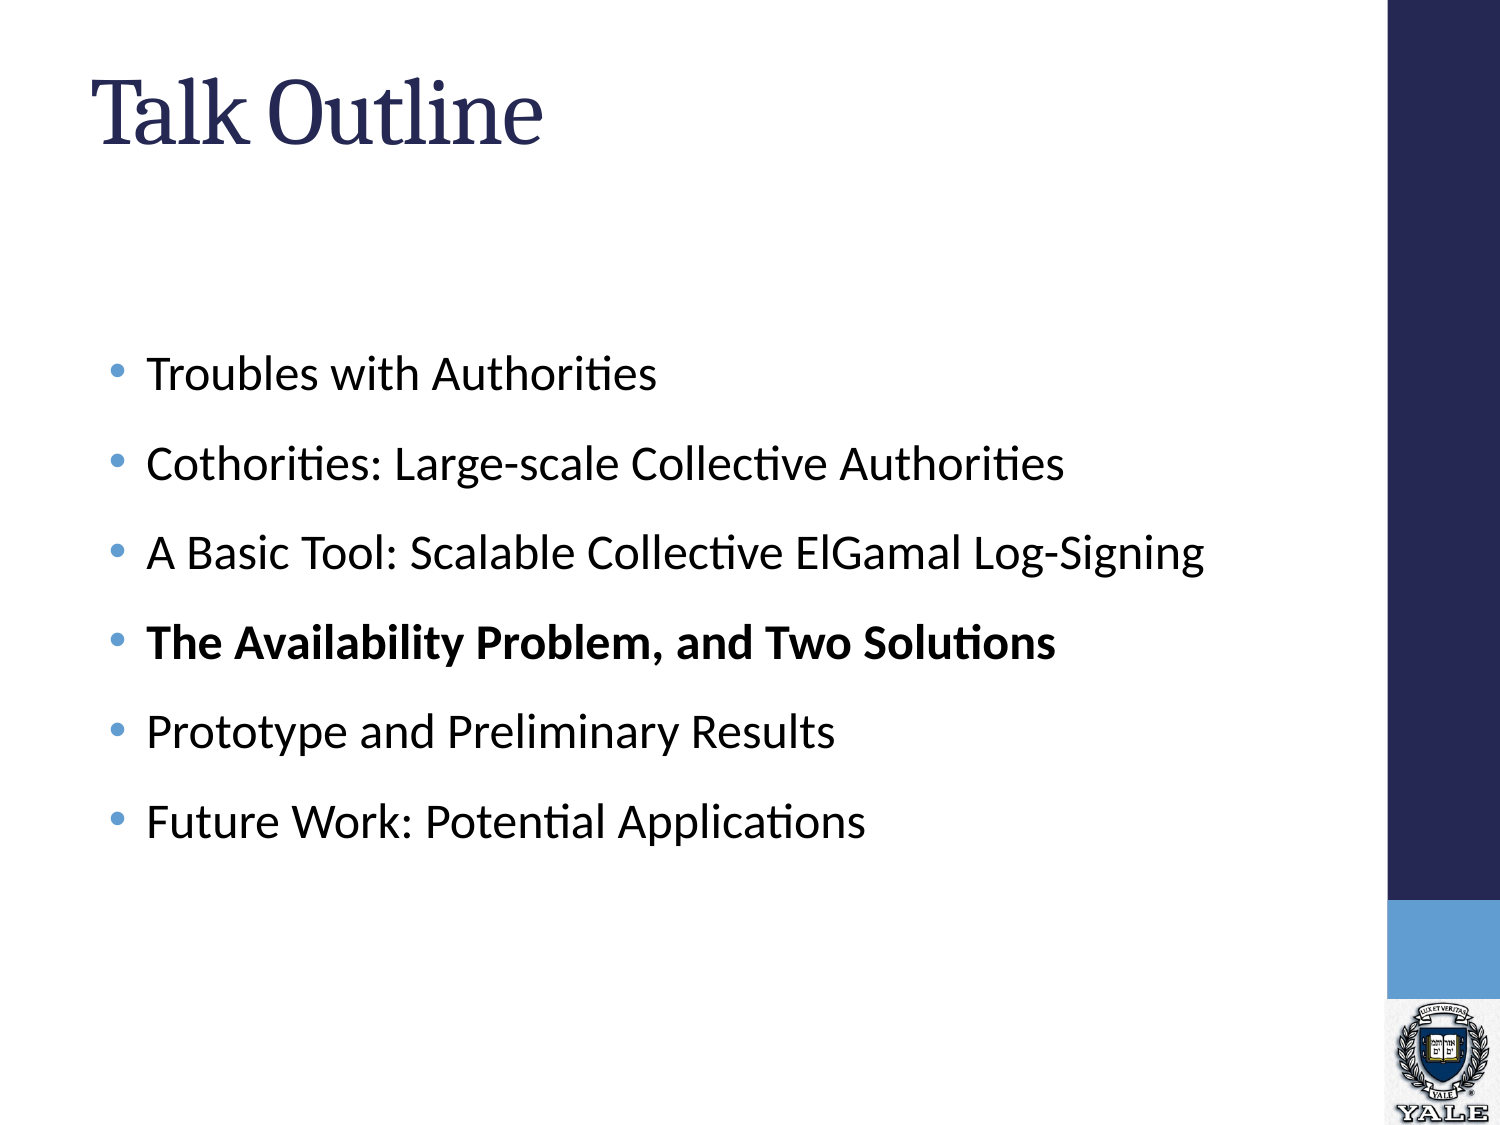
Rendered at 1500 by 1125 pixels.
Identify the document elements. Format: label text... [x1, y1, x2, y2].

list Troubles with Authorities Cothorities: Large-scale Collective Authorities A Basic Tool: Scalable Collective ElGamal Log-Signing The Availability Problem, and Two Solutions Prototype and Preliminary Results Future Work: Potential Applications [75, 200, 1325, 1063]
title Talk Outline [75, 12, 1325, 200]
picture [1384, 999, 1500, 1125]
